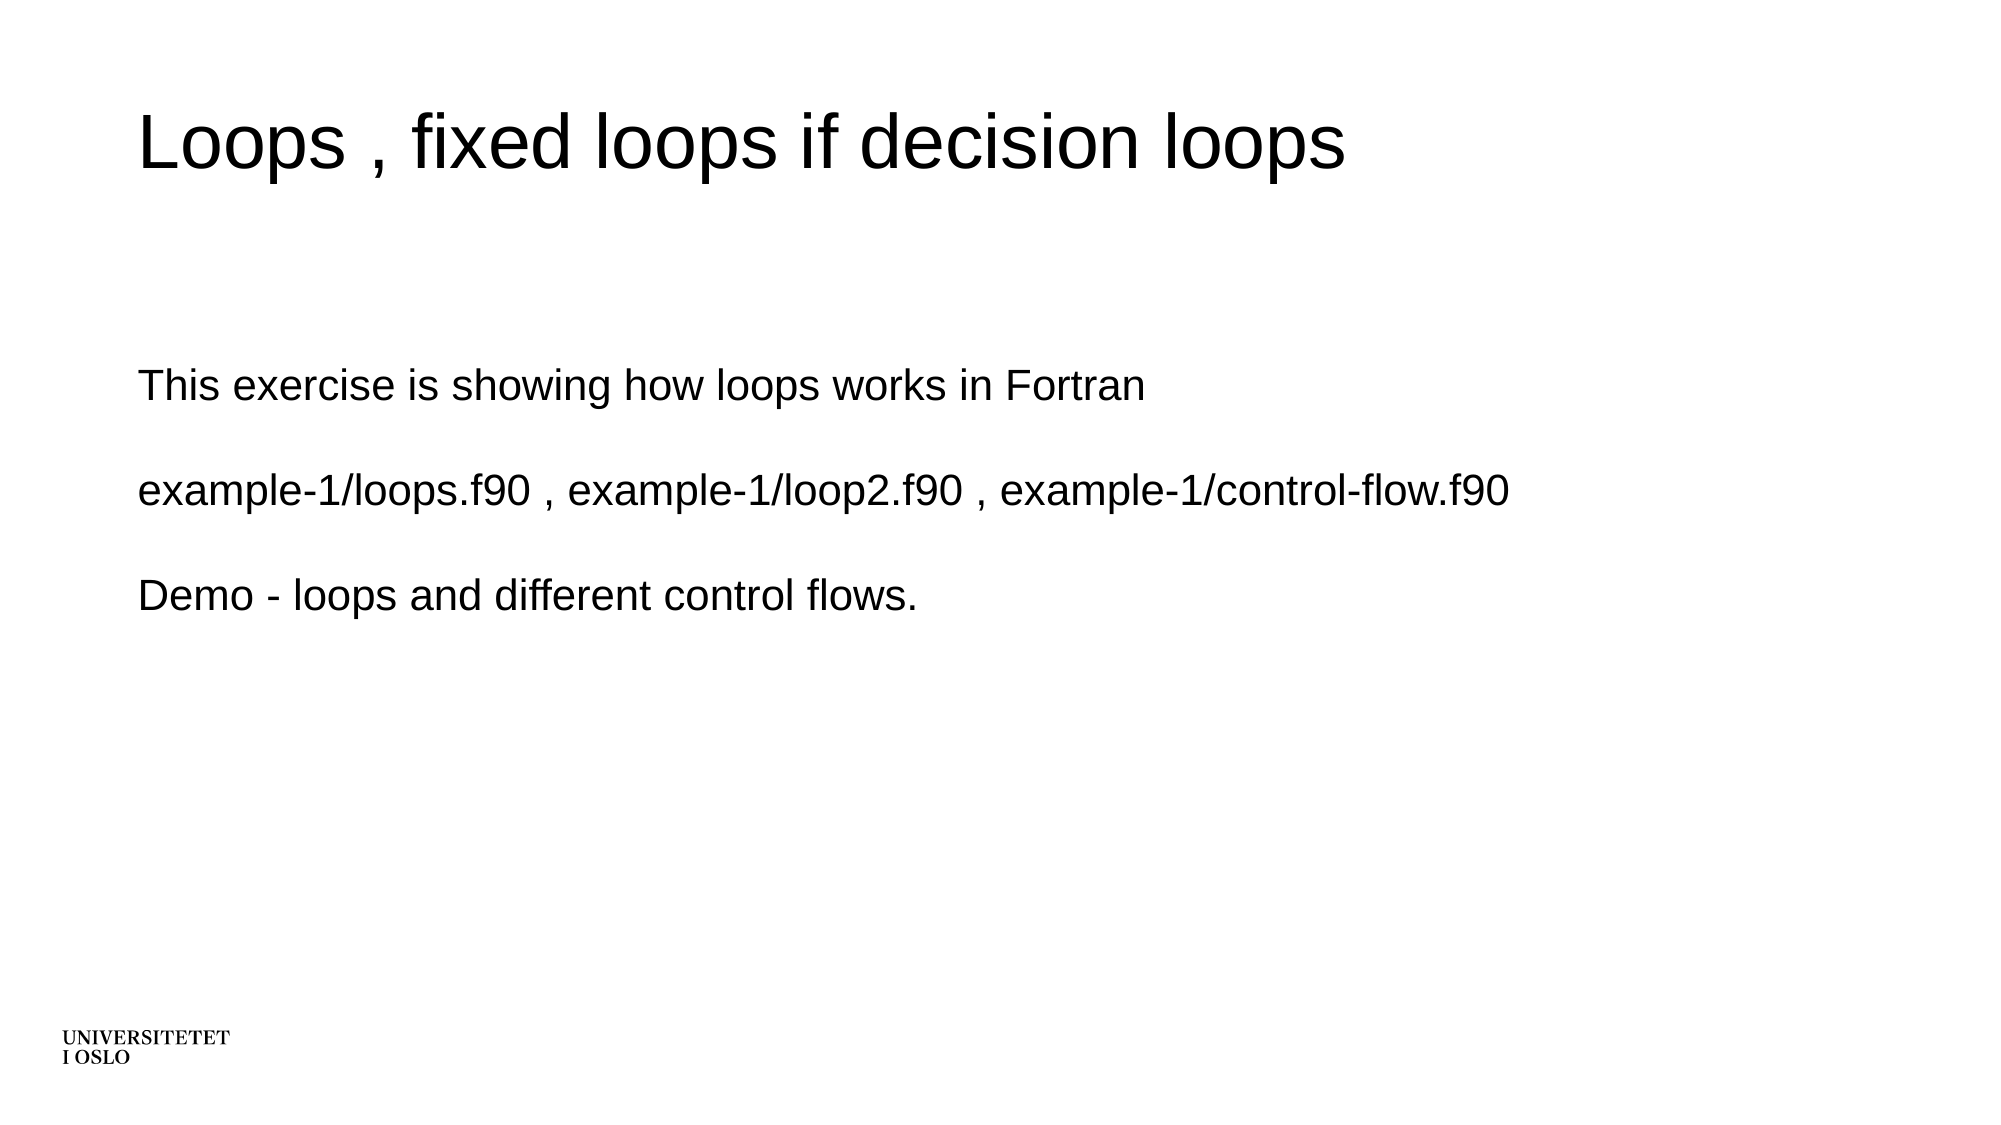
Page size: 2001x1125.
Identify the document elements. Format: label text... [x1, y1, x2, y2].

list This exercise is showing how loops works in Fortran example-1/loops.f90 , example-1/loop2.f90 , example-1/control-flow.f90 Demo - loops and different control flows. [137, 356, 1964, 978]
picture [62, 1030, 230, 1064]
title Loops , fixed loops if decision loops [137, 91, 1863, 252]
